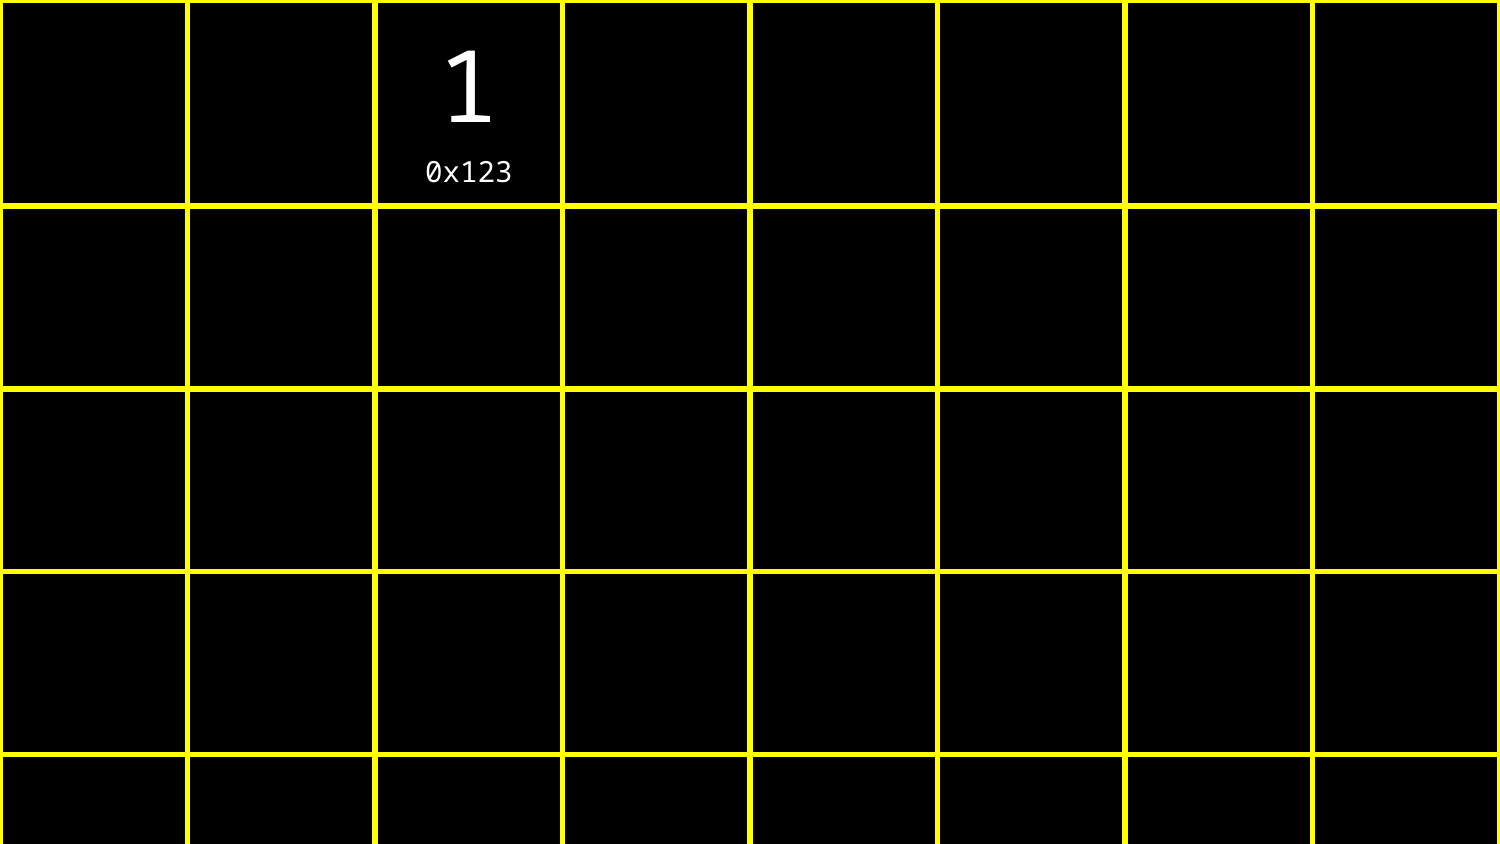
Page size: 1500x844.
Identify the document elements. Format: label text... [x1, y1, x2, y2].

table_cell [1315, 574, 1497, 752]
table_header [565, 3, 747, 203]
table_cell [1128, 209, 1310, 386]
table_cell [565, 757, 747, 844]
table_cell [753, 209, 935, 386]
table_cell [940, 392, 1122, 569]
table_cell [1315, 392, 1497, 569]
table_header [753, 3, 935, 203]
table_cell [1128, 392, 1310, 569]
table_cell [753, 392, 935, 569]
table_cell [940, 757, 1122, 844]
table_header 1 0x123 [378, 3, 560, 203]
table_header [1128, 3, 1310, 203]
table_cell [190, 574, 372, 752]
table_cell [565, 574, 747, 752]
table_cell [1128, 757, 1310, 844]
table_cell [1315, 209, 1497, 386]
table_cell [378, 392, 560, 569]
table_cell [3, 757, 185, 844]
table_cell [378, 574, 560, 752]
table_cell [190, 392, 372, 569]
table_cell [1315, 757, 1497, 844]
table_cell [190, 757, 372, 844]
table_cell [565, 209, 747, 386]
table_cell [3, 392, 185, 569]
table_cell [940, 209, 1122, 386]
table_header [3, 3, 185, 203]
table_cell [753, 757, 935, 844]
table_cell [3, 574, 185, 752]
table_cell [3, 209, 185, 386]
table_cell [940, 574, 1122, 752]
table_cell [753, 574, 935, 752]
table_header [1315, 3, 1497, 203]
table_header [940, 3, 1122, 203]
table_header [190, 3, 372, 203]
table_cell [565, 392, 747, 569]
table_cell [1128, 574, 1310, 752]
table_cell [378, 757, 560, 844]
table_cell [190, 209, 372, 386]
table_cell [378, 209, 560, 386]
